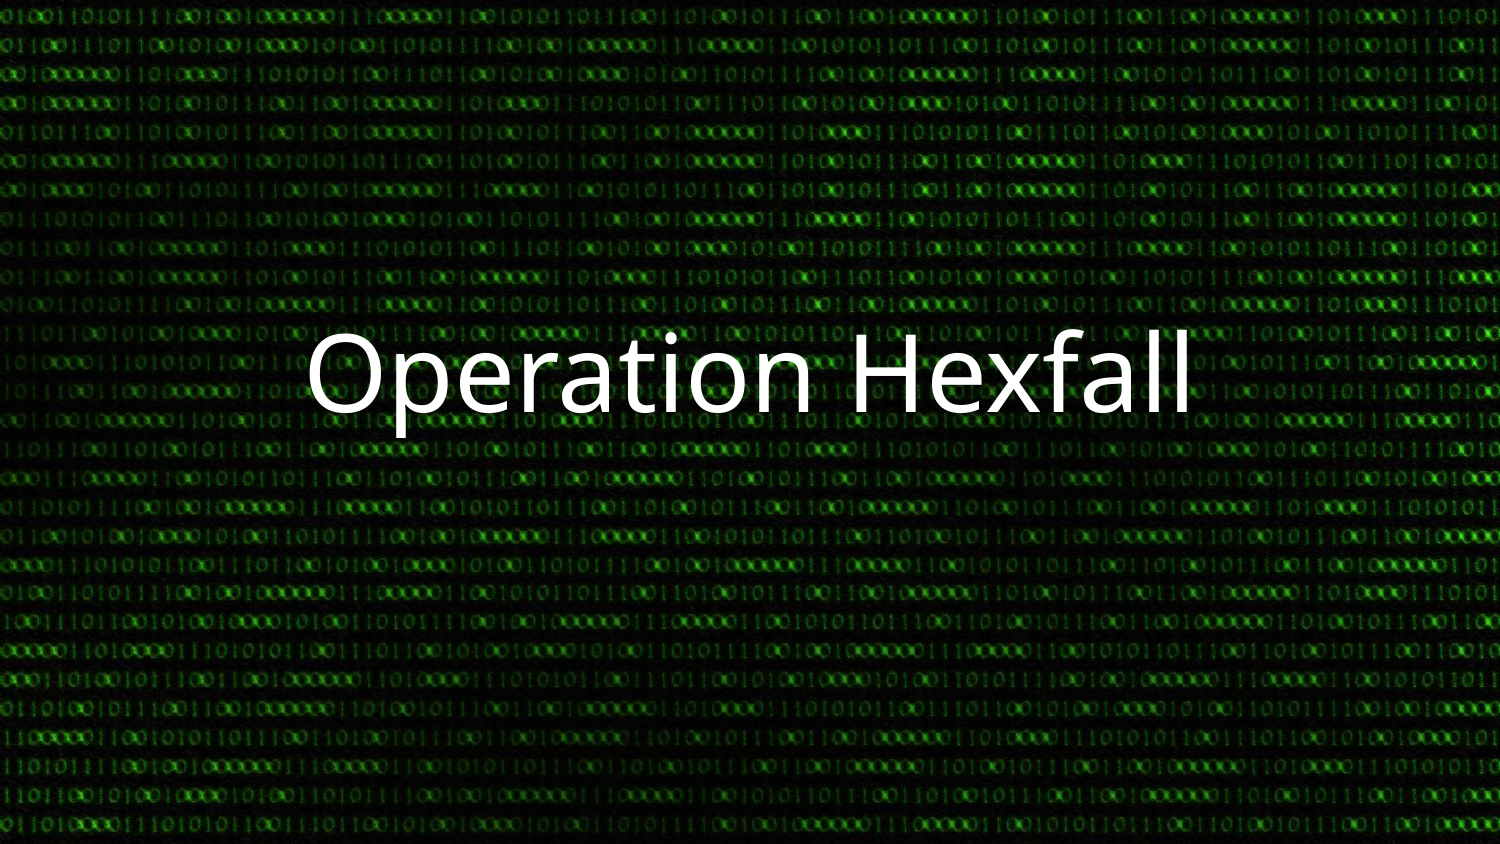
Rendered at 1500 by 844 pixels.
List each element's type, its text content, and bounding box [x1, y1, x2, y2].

picture [0, 0, 1500, 844]
title Operation Hexfall [51, 122, 1449, 459]
